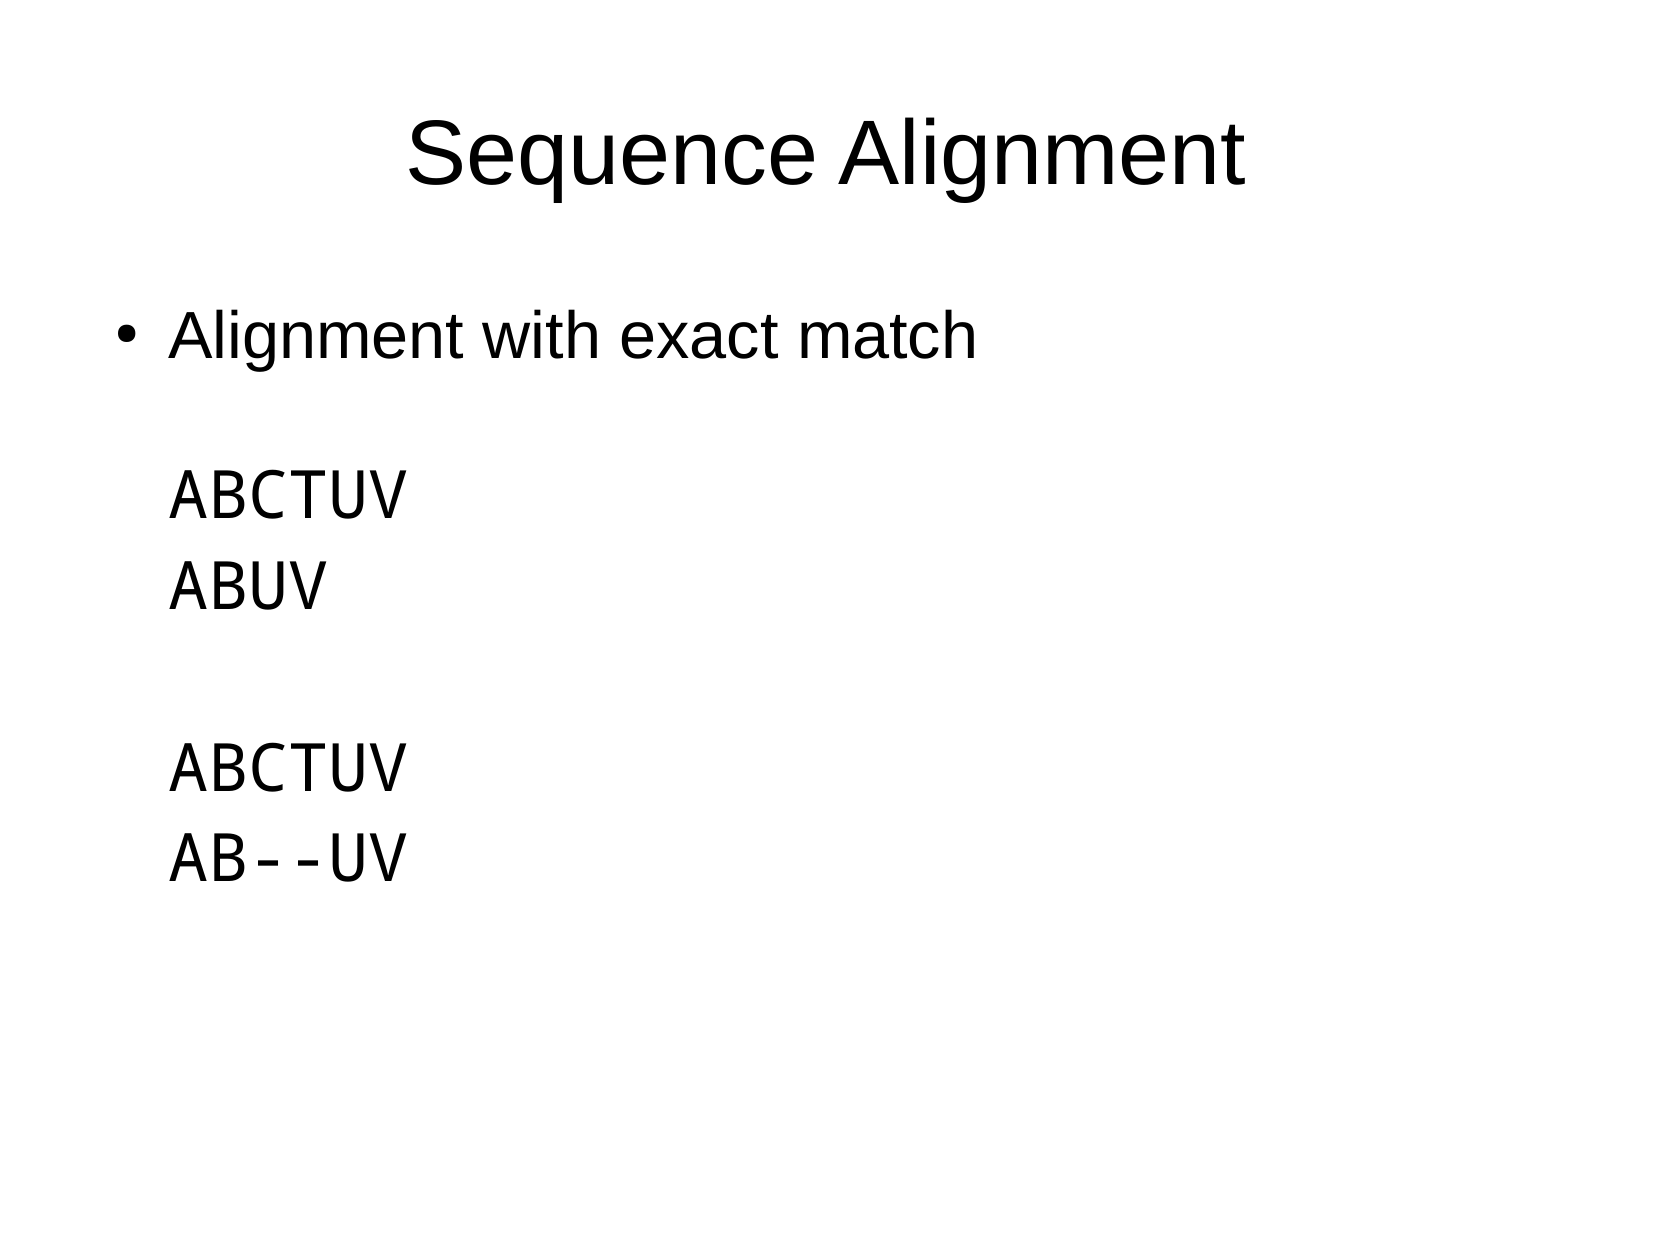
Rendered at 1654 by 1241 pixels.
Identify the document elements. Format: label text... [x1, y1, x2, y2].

list Alignment with exact match ABCTUV ABUV ABCTUV AB--UV [82, 290, 1538, 1010]
title Sequence Alignment [82, 49, 1571, 257]
